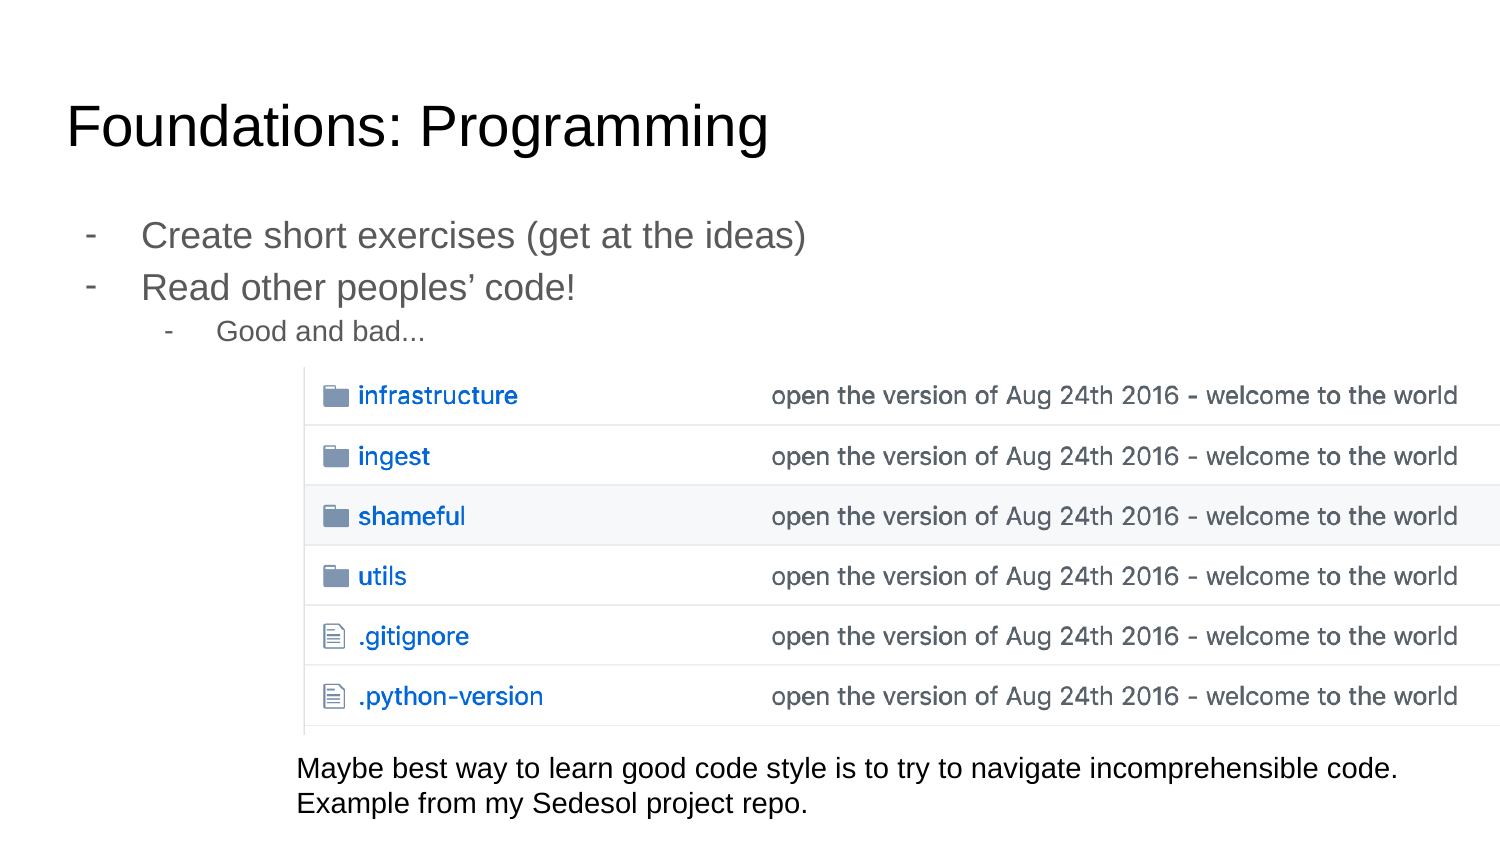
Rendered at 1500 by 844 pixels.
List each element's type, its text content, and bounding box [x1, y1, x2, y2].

list Create short exercises (get at the ideas) Read other peoples’ code! Good and bad... [51, 189, 1025, 750]
picture [281, 367, 1500, 735]
title Foundations: Programming [51, 72, 1449, 167]
text_box Maybe best way to learn good code style is to try to navigate incomprehensible code. Example from my Sedesol project repo. [281, 735, 1500, 844]
